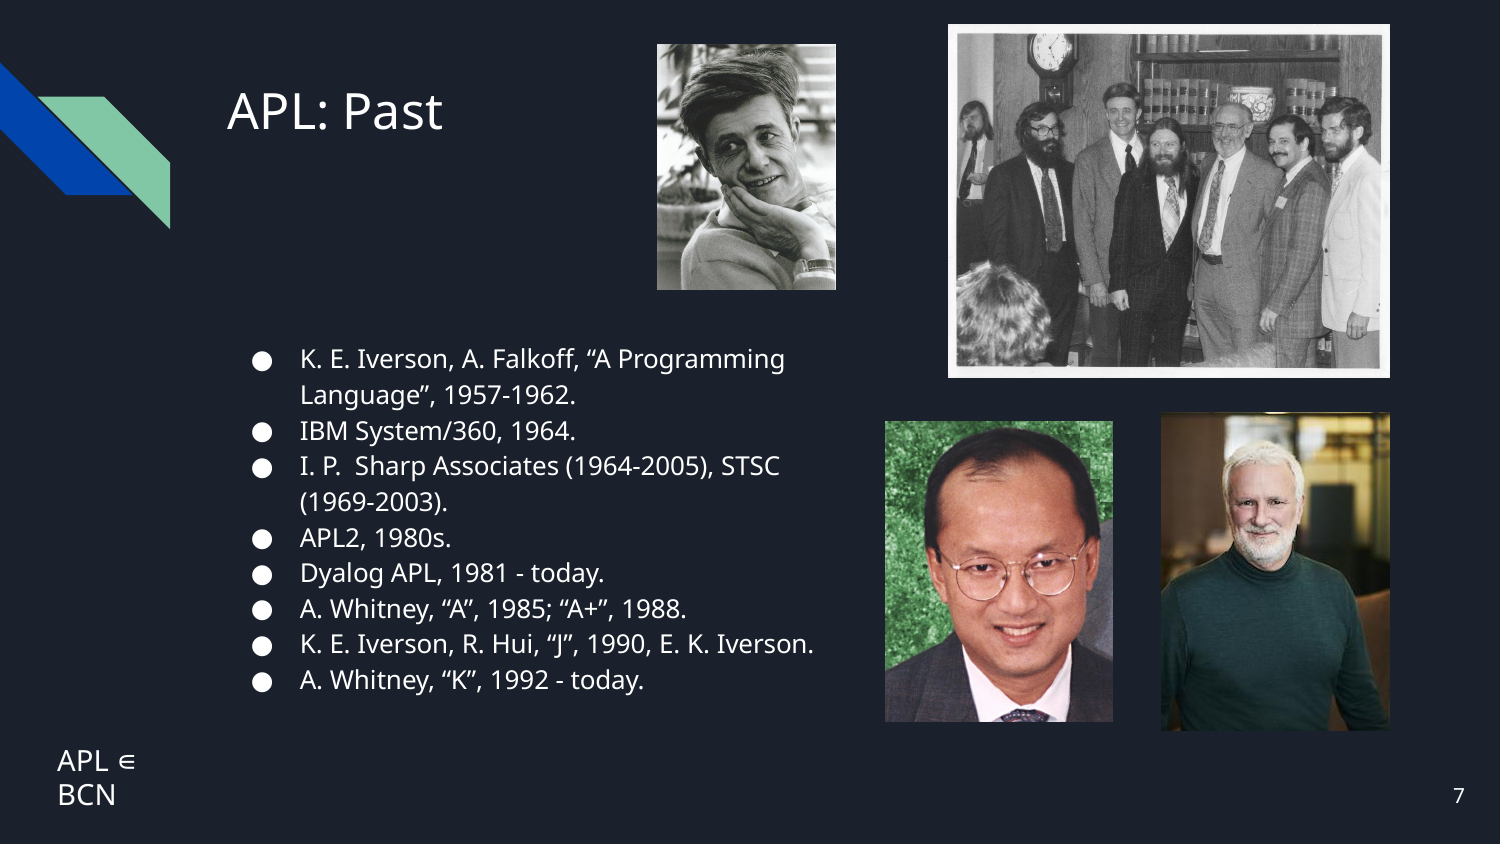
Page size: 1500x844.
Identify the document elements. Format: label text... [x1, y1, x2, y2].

slide_number <number> [1389, 764, 1480, 830]
picture [885, 421, 1113, 722]
title APL: Past [212, 64, 836, 310]
picture [1161, 412, 1390, 731]
picture [657, 44, 836, 290]
picture [948, 24, 1390, 378]
list K. E. Iverson, A. Falkoff, “A Programming Language”, 1957-1962. IBM System/360, 1964. I. P. Sharp Associates (1964-2005), STSC (1969-2003). APL2, 1980s. Dyalog APL, 1981 - today. A. Whitney, “A”, 1985; “A+”, 1988. K. E. Iverson, R. Hui, “J”, 1990, E. K. Iverson. A. Whitney, “K”, 1992 - today. [212, 323, 836, 720]
